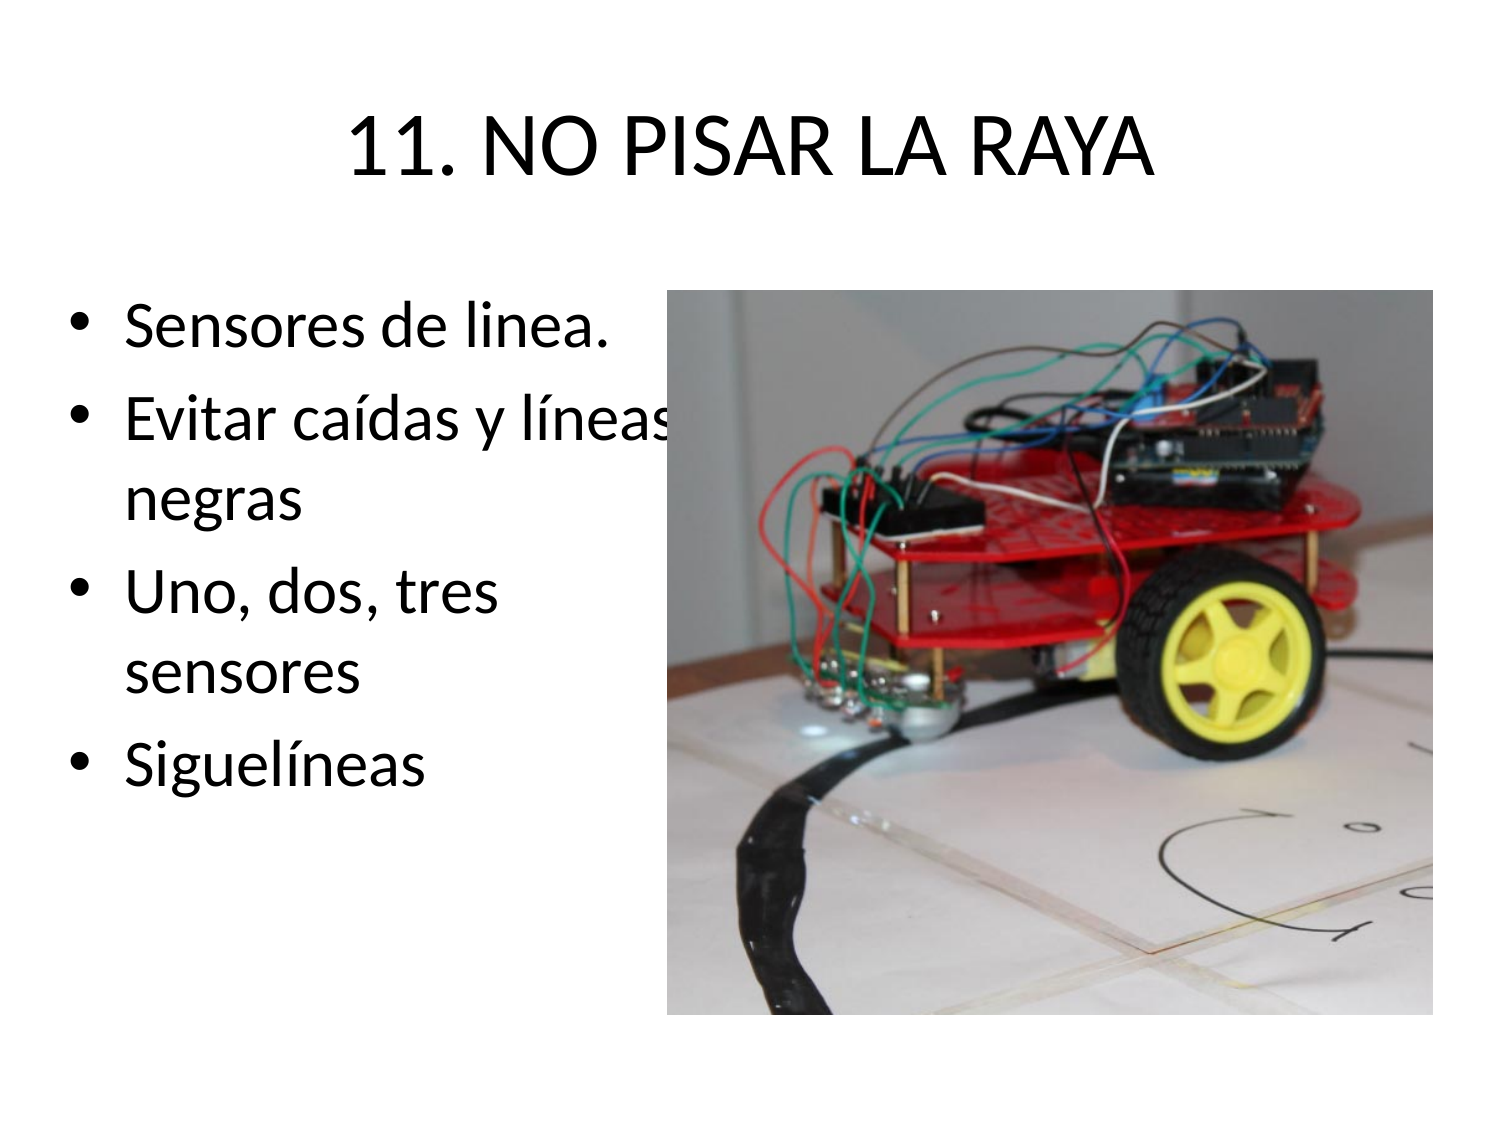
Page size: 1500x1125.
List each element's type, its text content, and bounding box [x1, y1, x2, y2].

picture [667, 290, 1433, 1016]
list Sensores de linea. Evitar caídas y líneas negras Uno, dos, tres sensores Siguelíneas [53, 272, 693, 1016]
title 11. NO PISAR LA RAYA [75, 45, 1425, 233]
